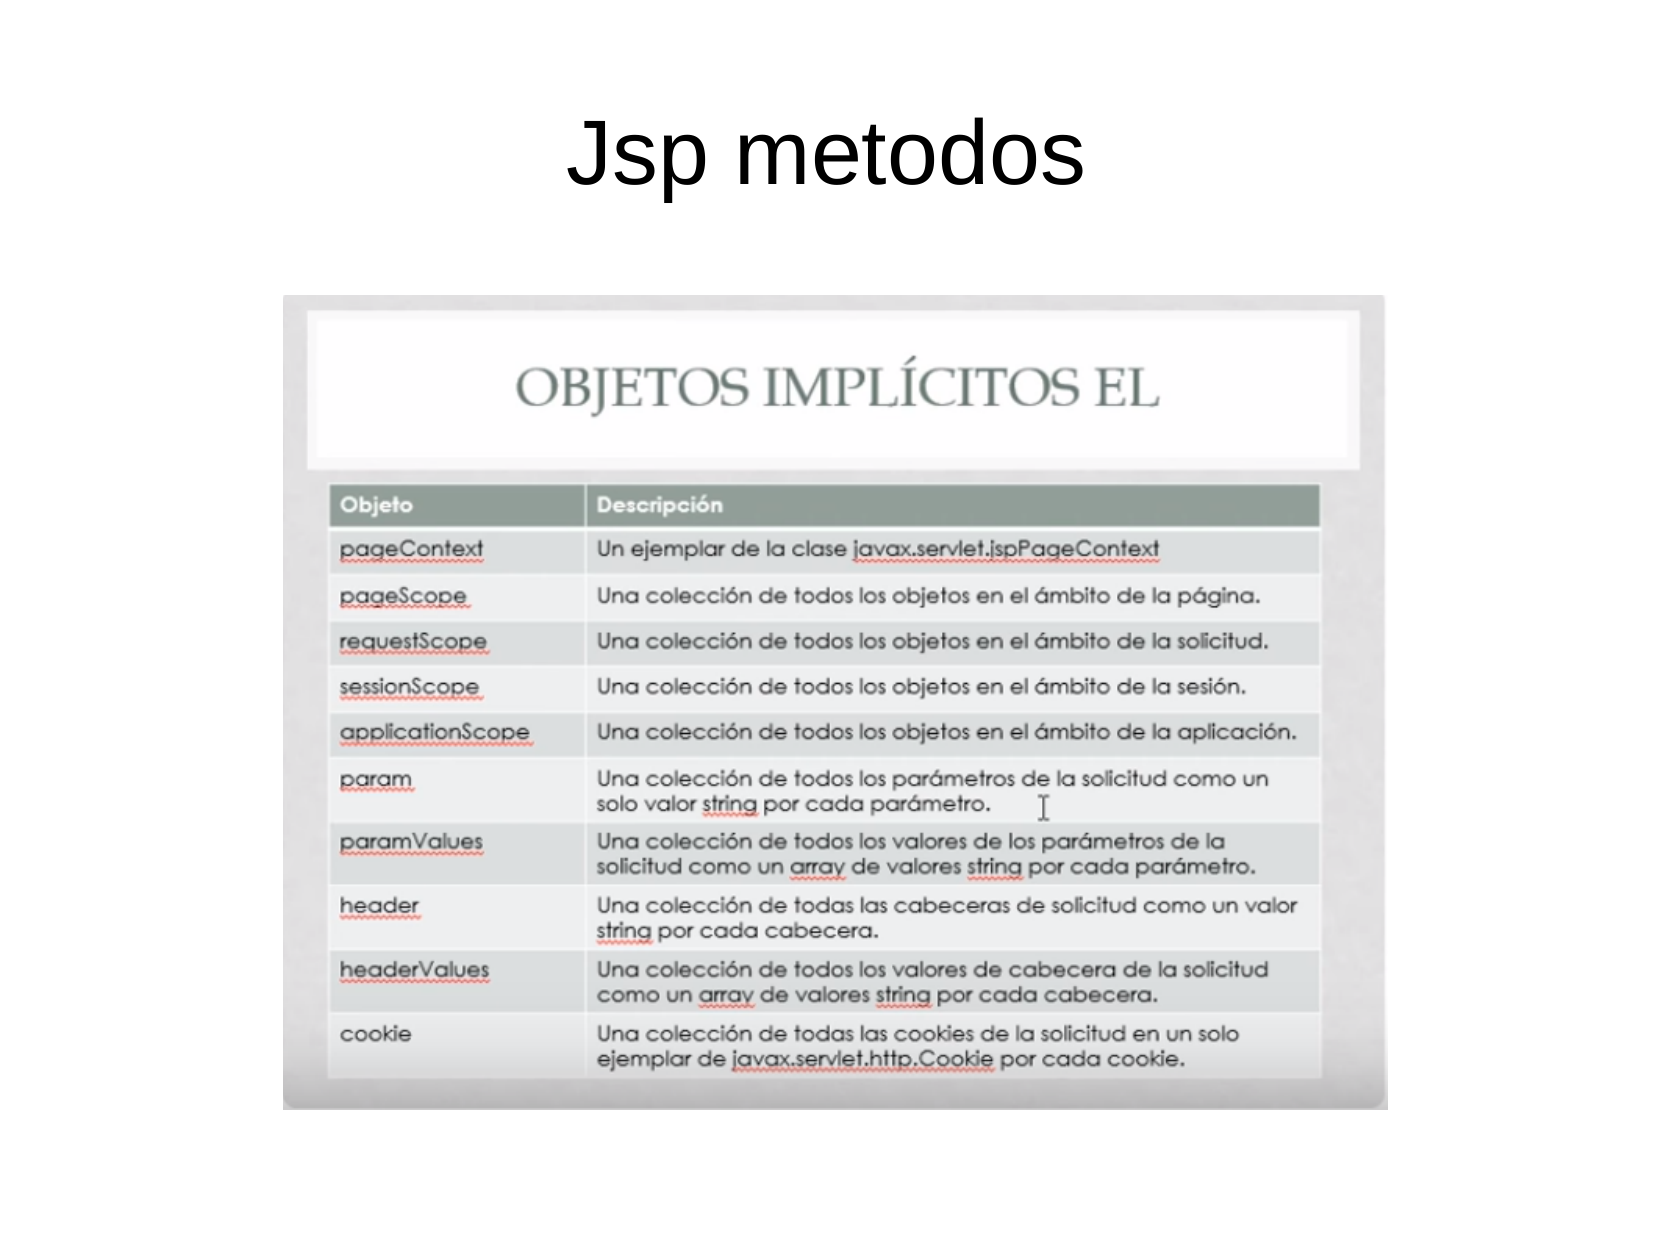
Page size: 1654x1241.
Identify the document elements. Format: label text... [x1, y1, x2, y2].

picture [283, 295, 1388, 1110]
title Jsp metodos [82, 49, 1571, 257]
